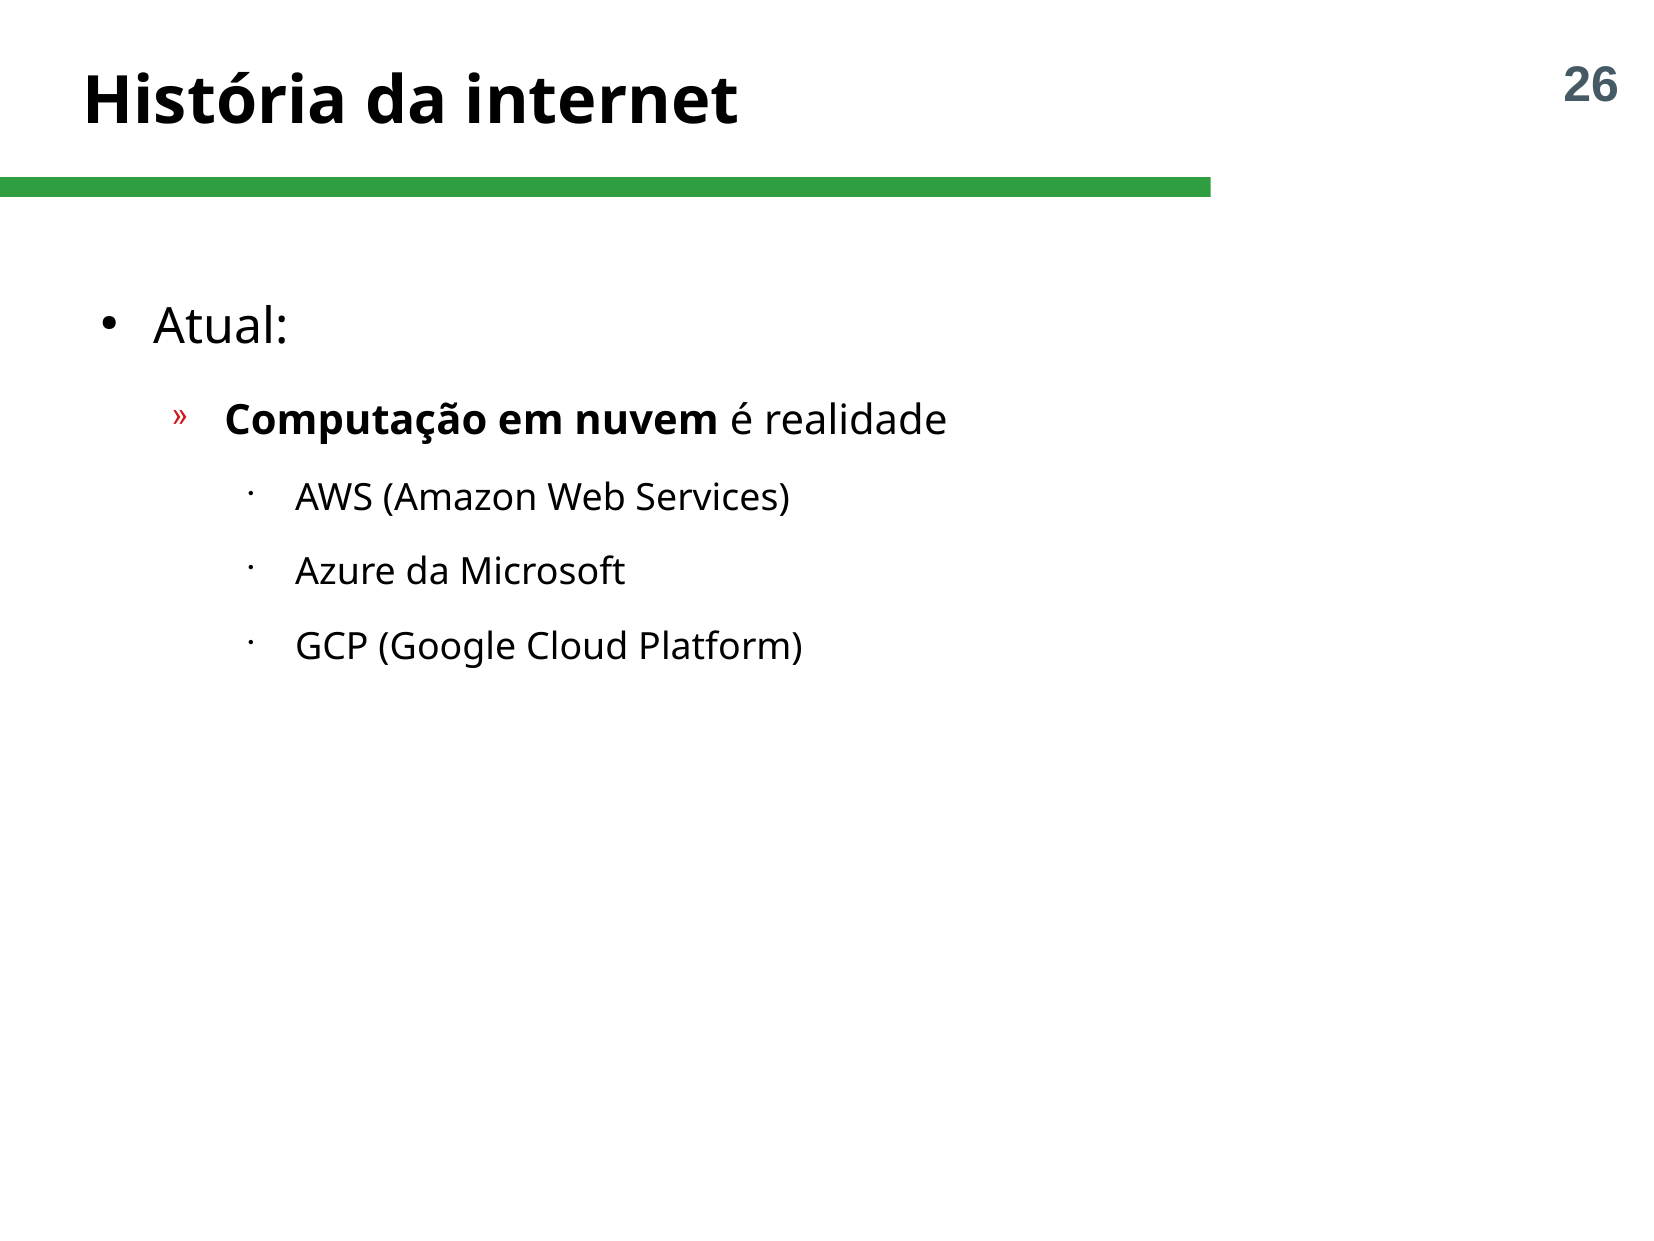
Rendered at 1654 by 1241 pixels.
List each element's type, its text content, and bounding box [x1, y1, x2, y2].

title História da internet [82, 0, 1152, 202]
list Atual: Computação em nuvem é realidade AWS (Amazon Web Services) Azure da Microsoft GCP (Google Cloud Platform) [82, 290, 1571, 1010]
